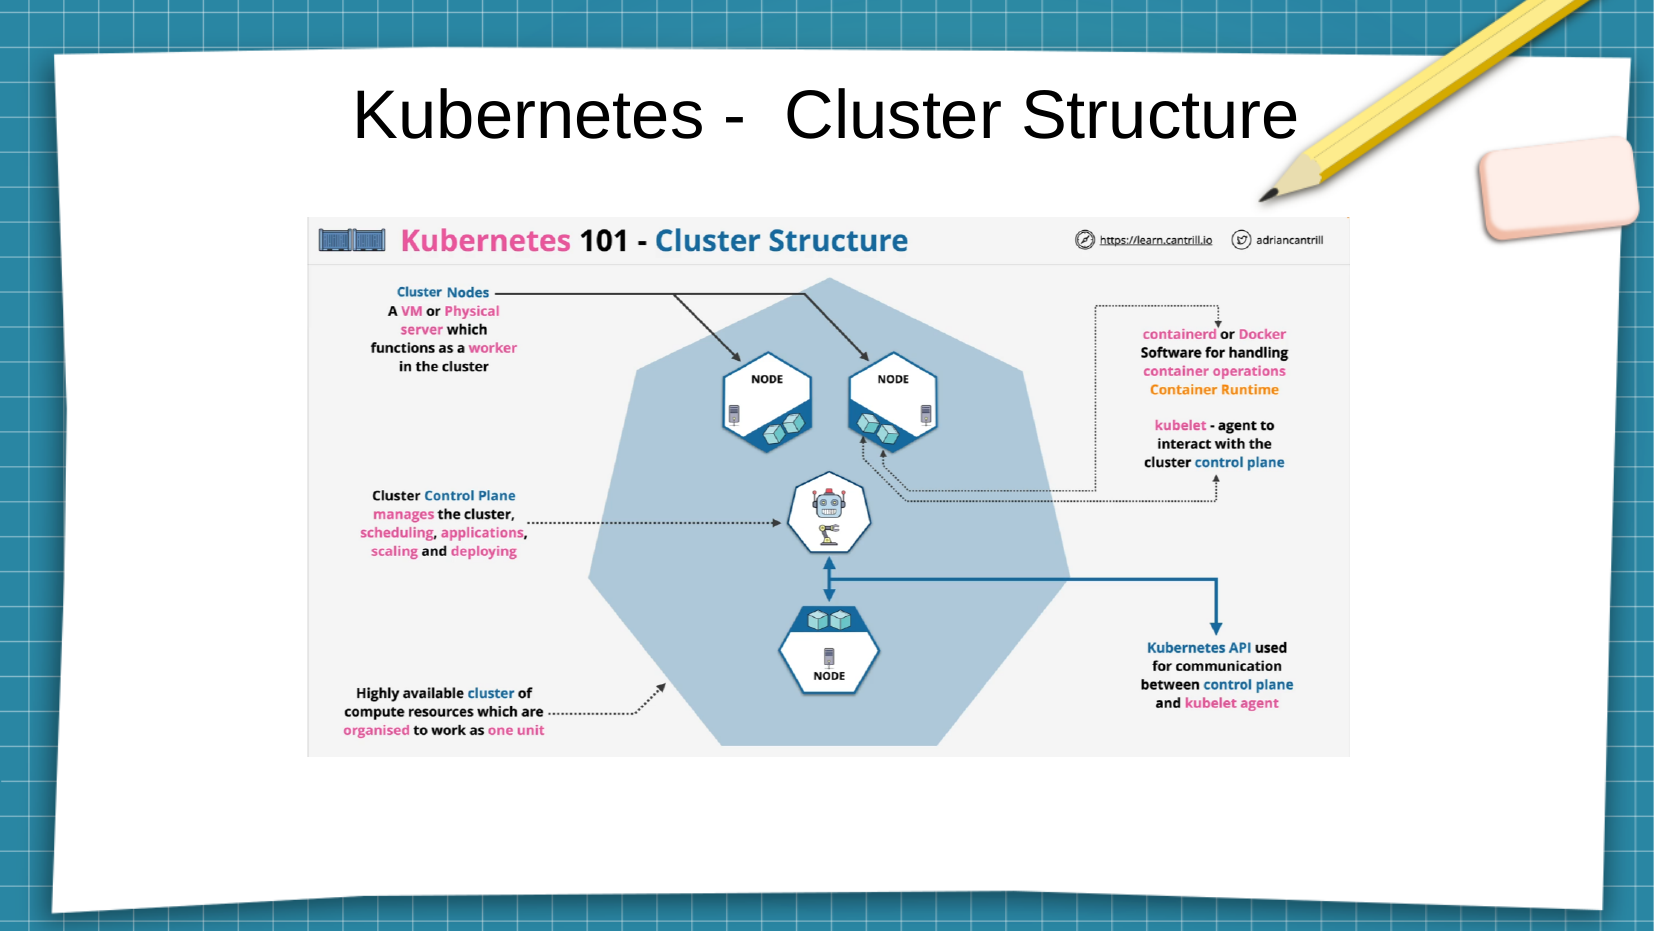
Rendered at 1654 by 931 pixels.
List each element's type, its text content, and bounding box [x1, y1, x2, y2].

picture [0, 0, 1654, 931]
title Kubernetes - Cluster Structure [82, 37, 1571, 193]
